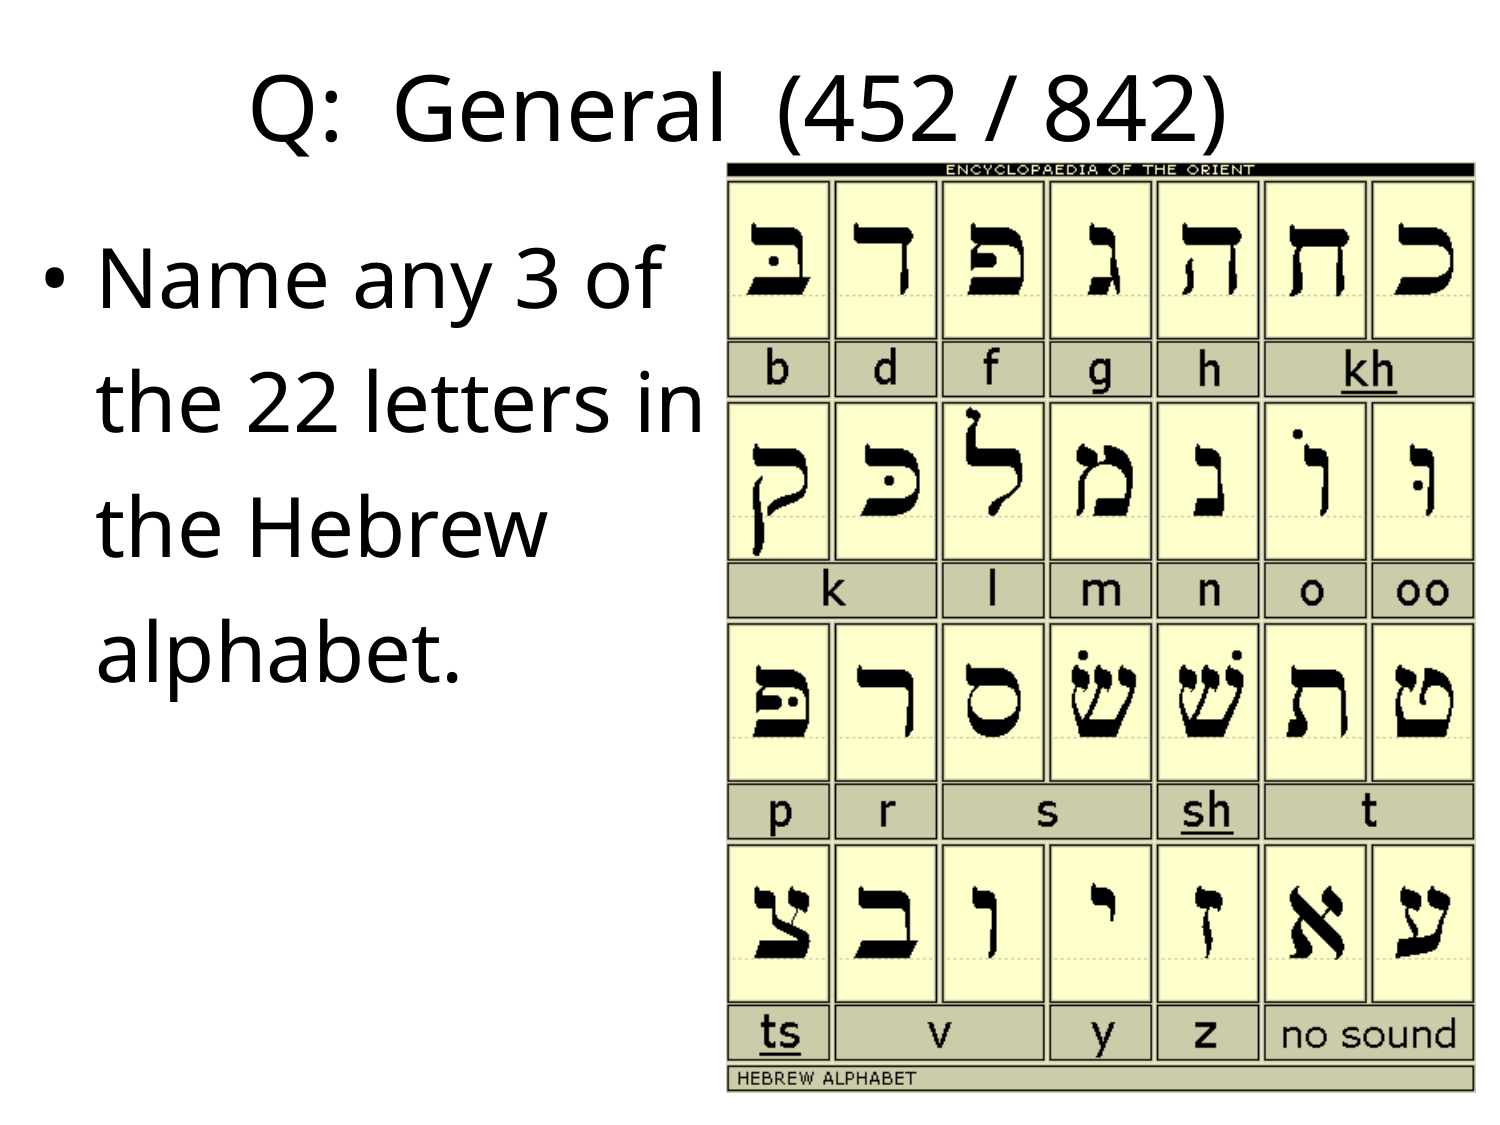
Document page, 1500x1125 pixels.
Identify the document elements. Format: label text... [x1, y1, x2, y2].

picture [726, 162, 1476, 1093]
list Name any 3 of the 22 letters in the Hebrew alphabet. [24, 200, 738, 1101]
title Q: General (452 / 842) [24, 12, 1476, 200]
